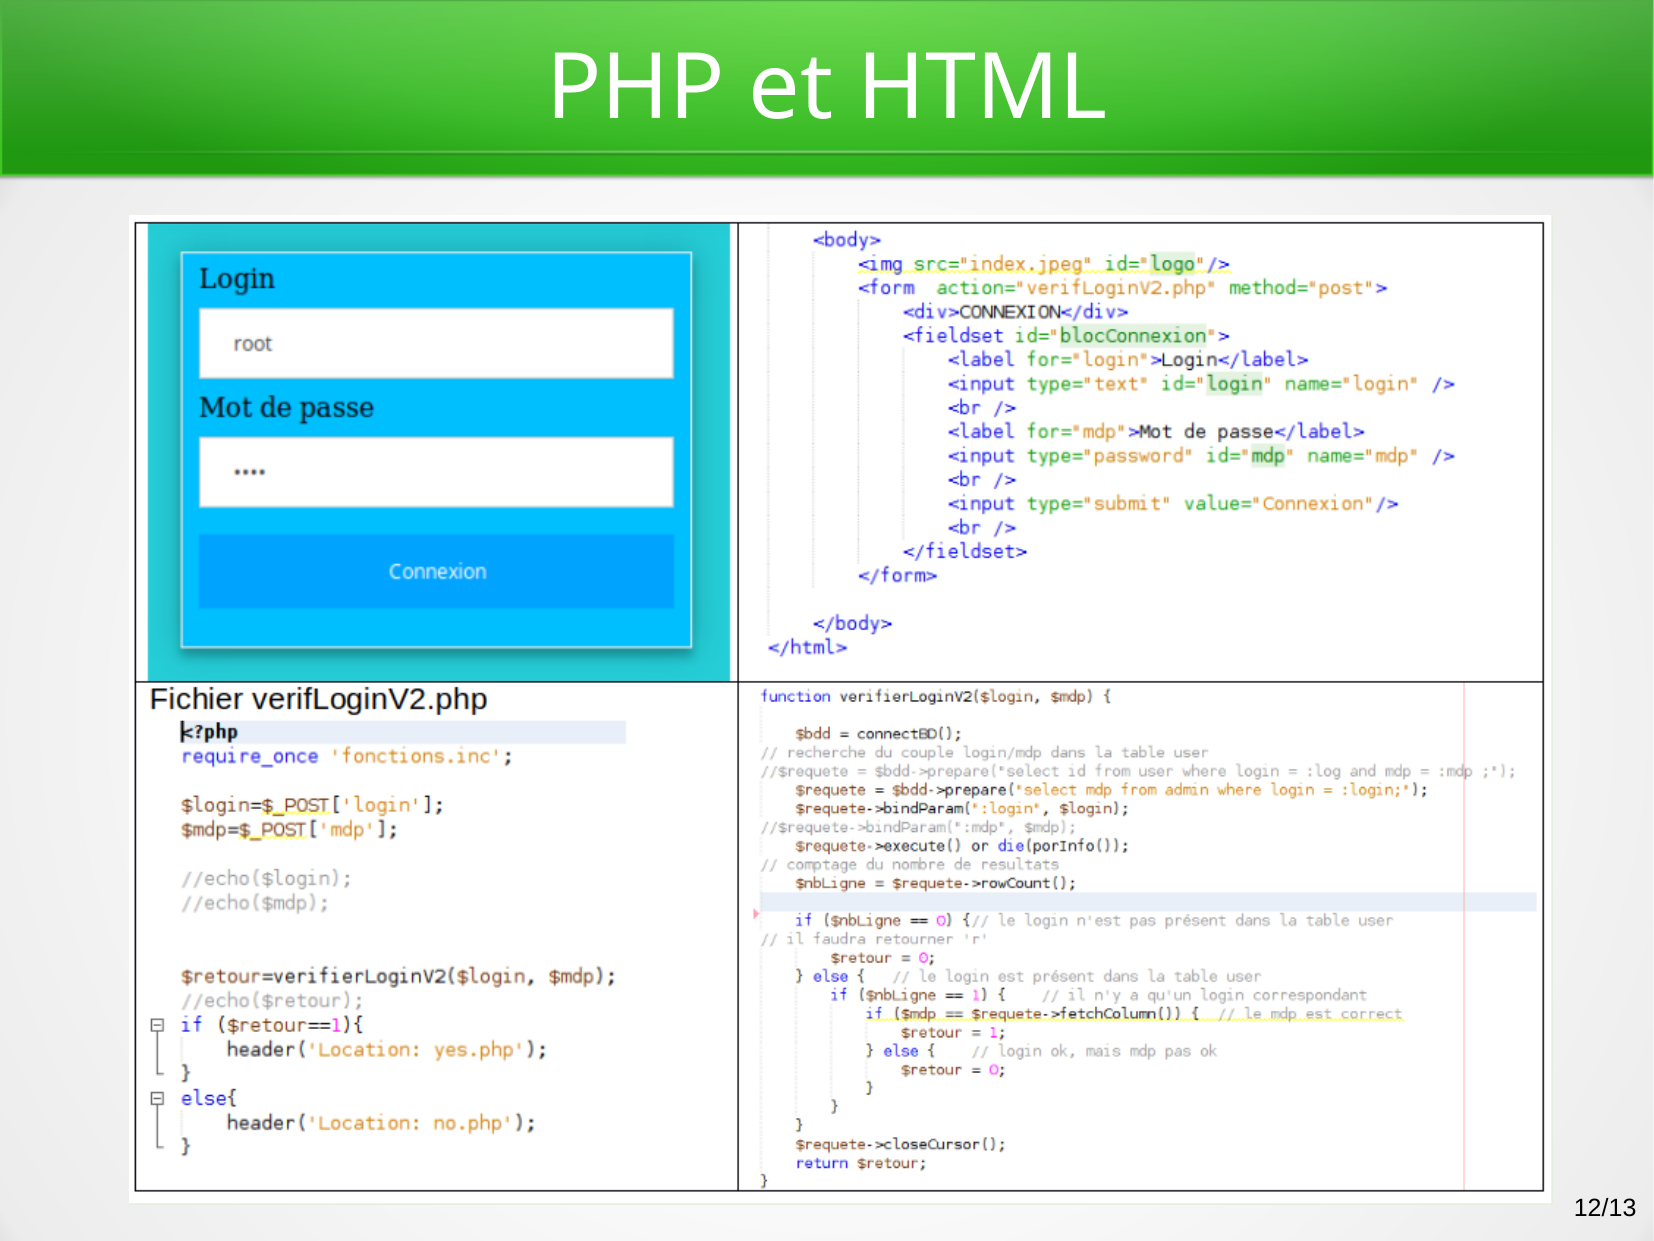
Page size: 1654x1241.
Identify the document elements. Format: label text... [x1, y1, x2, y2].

picture [0, 0, 1654, 1241]
title PHP et HTML [82, 11, 1571, 154]
text_box 12/13 [1559, 1186, 1654, 1229]
